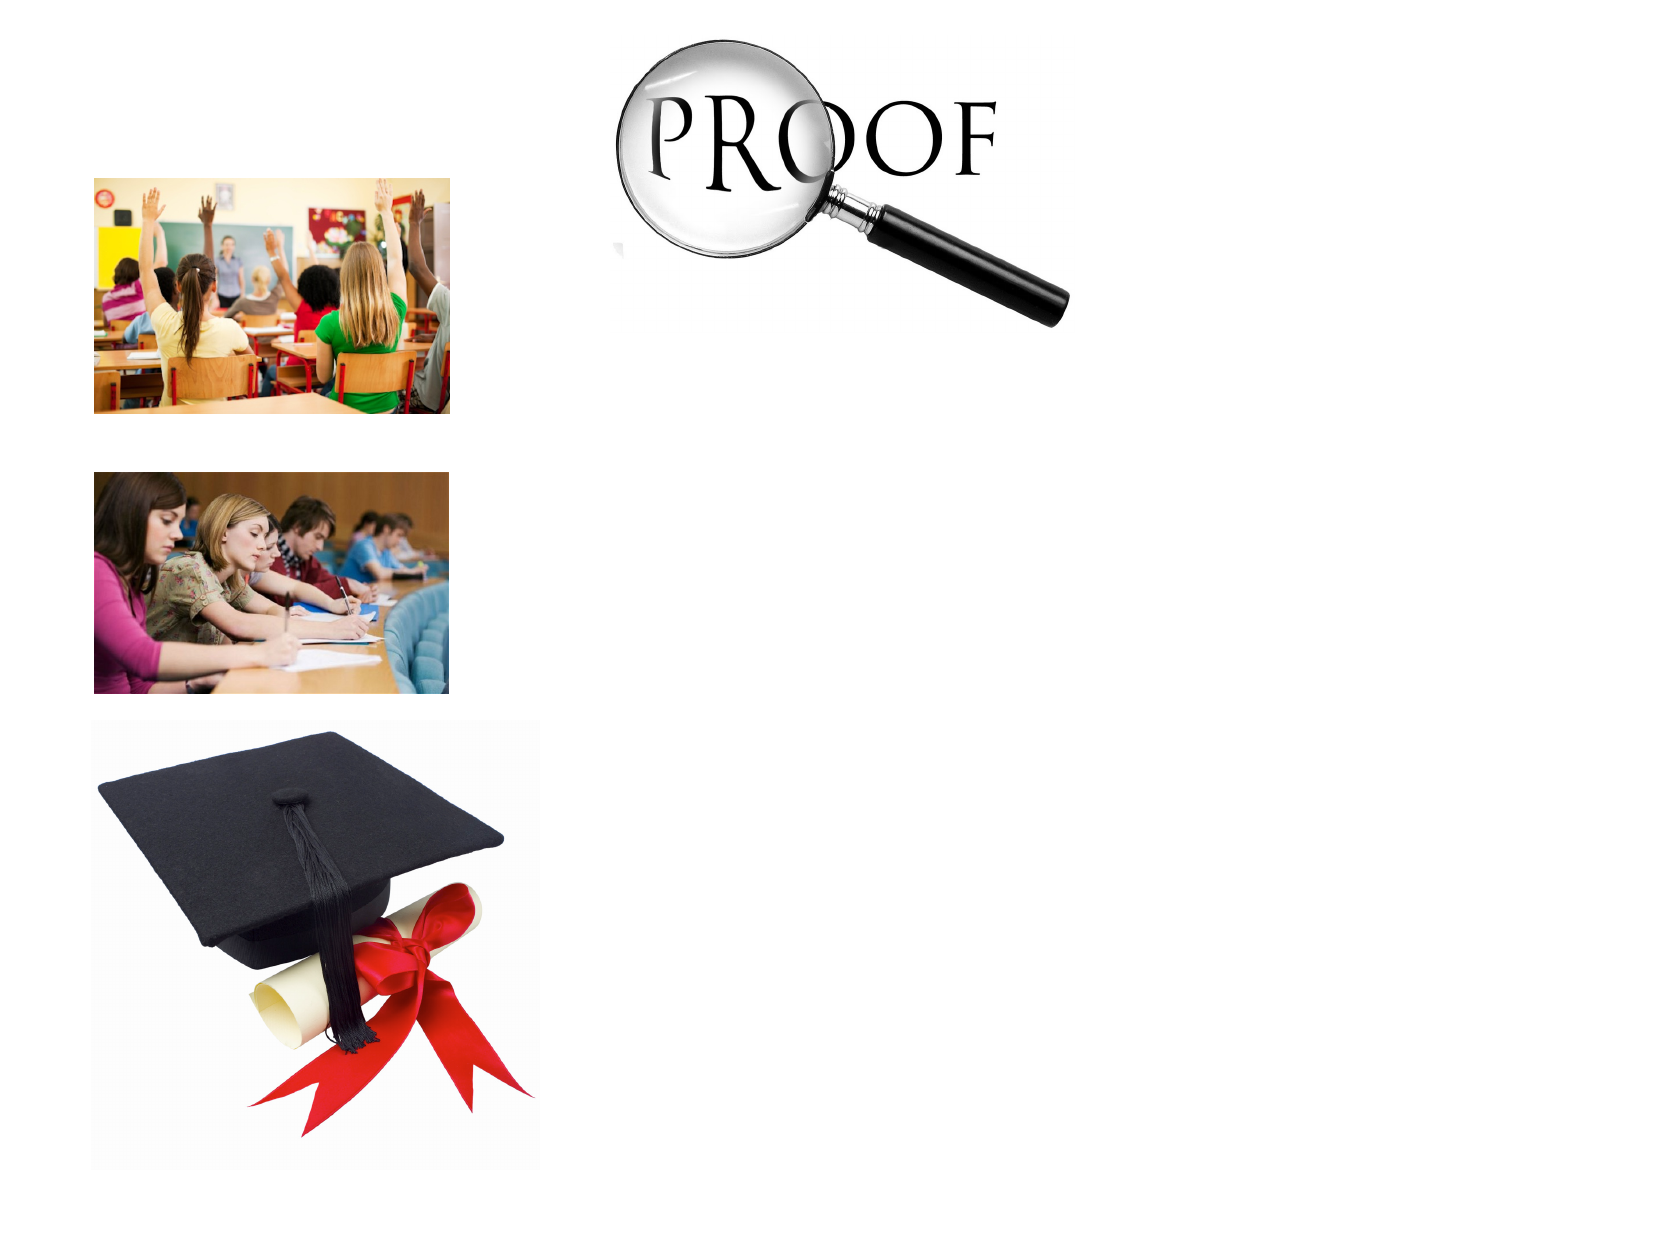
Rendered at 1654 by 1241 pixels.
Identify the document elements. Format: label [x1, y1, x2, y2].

picture [610, 35, 1075, 333]
picture [91, 720, 540, 1170]
picture [94, 472, 449, 694]
picture [94, 178, 450, 414]
